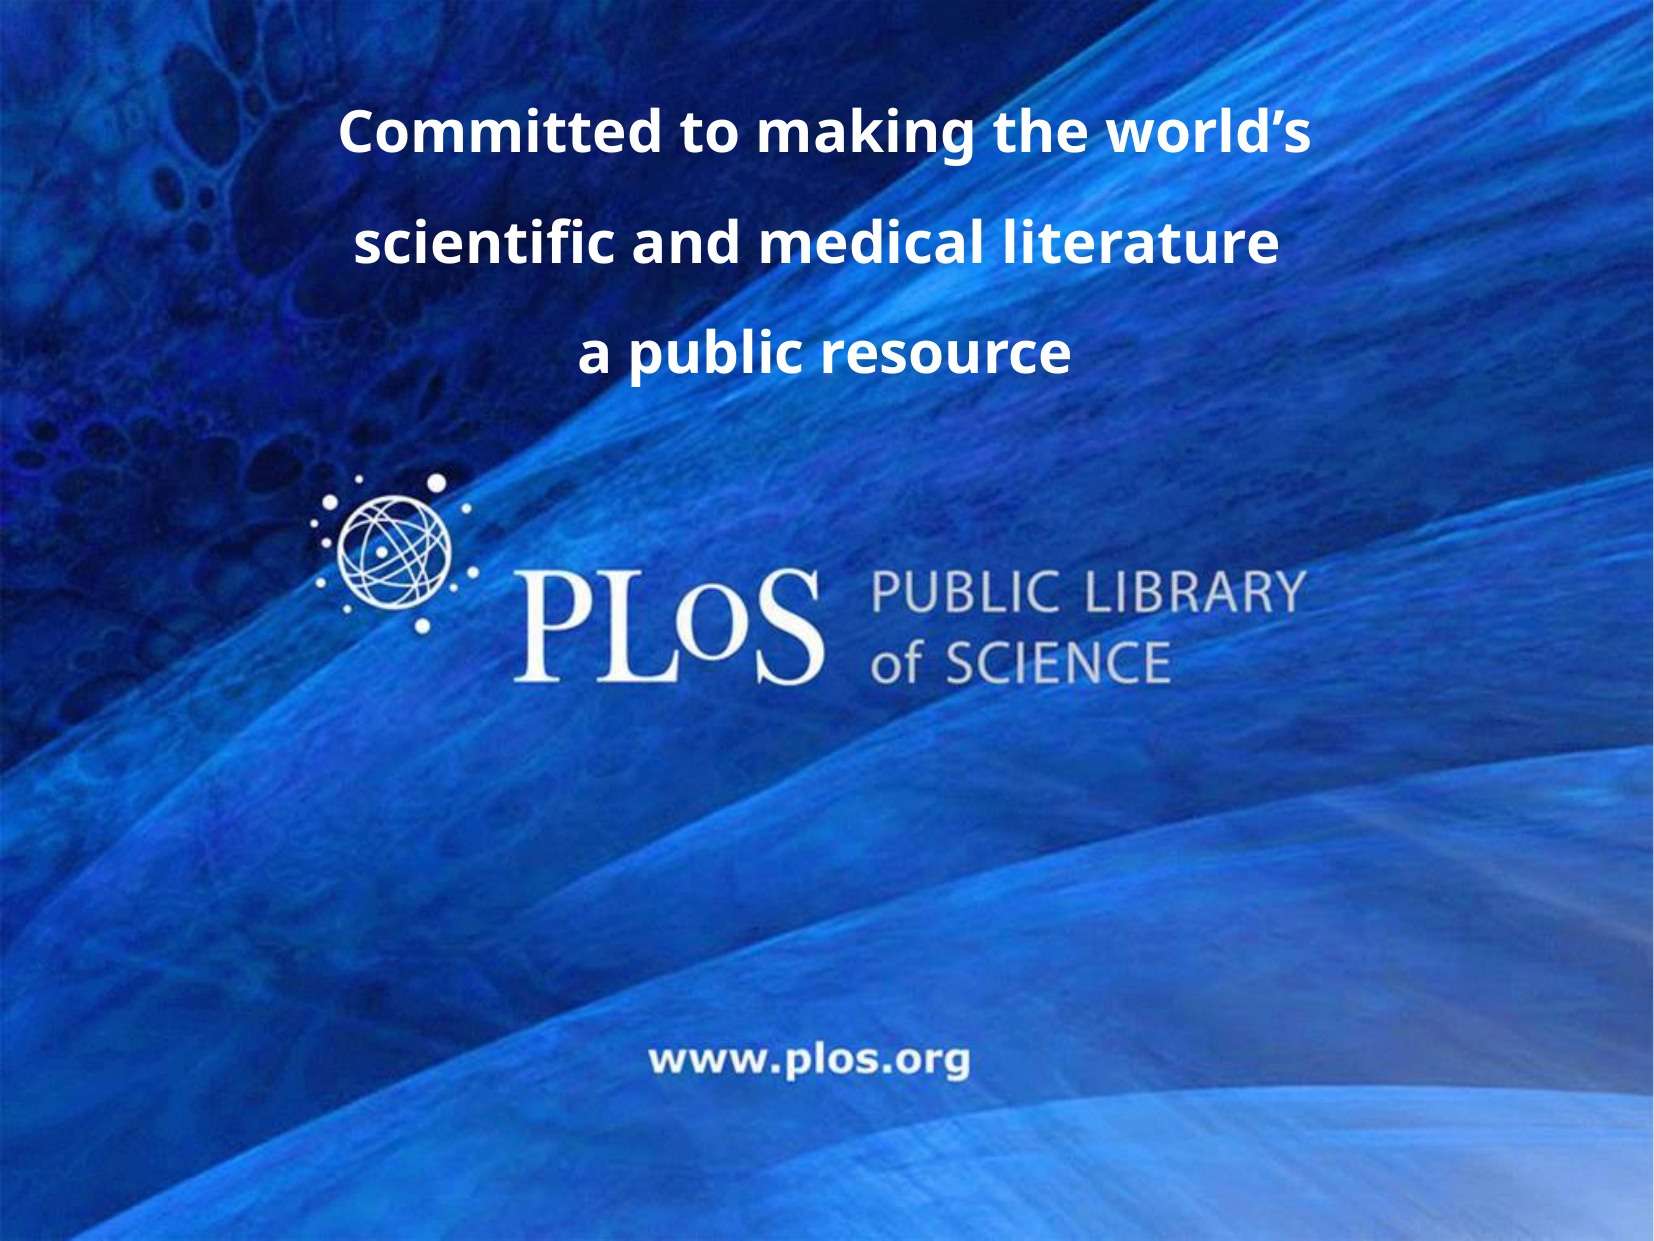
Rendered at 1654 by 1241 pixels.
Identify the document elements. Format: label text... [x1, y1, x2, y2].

picture [0, 0, 1654, 1241]
text_box Committed to making the world’s scientific and medical literature a public resource [150, 82, 1501, 399]
